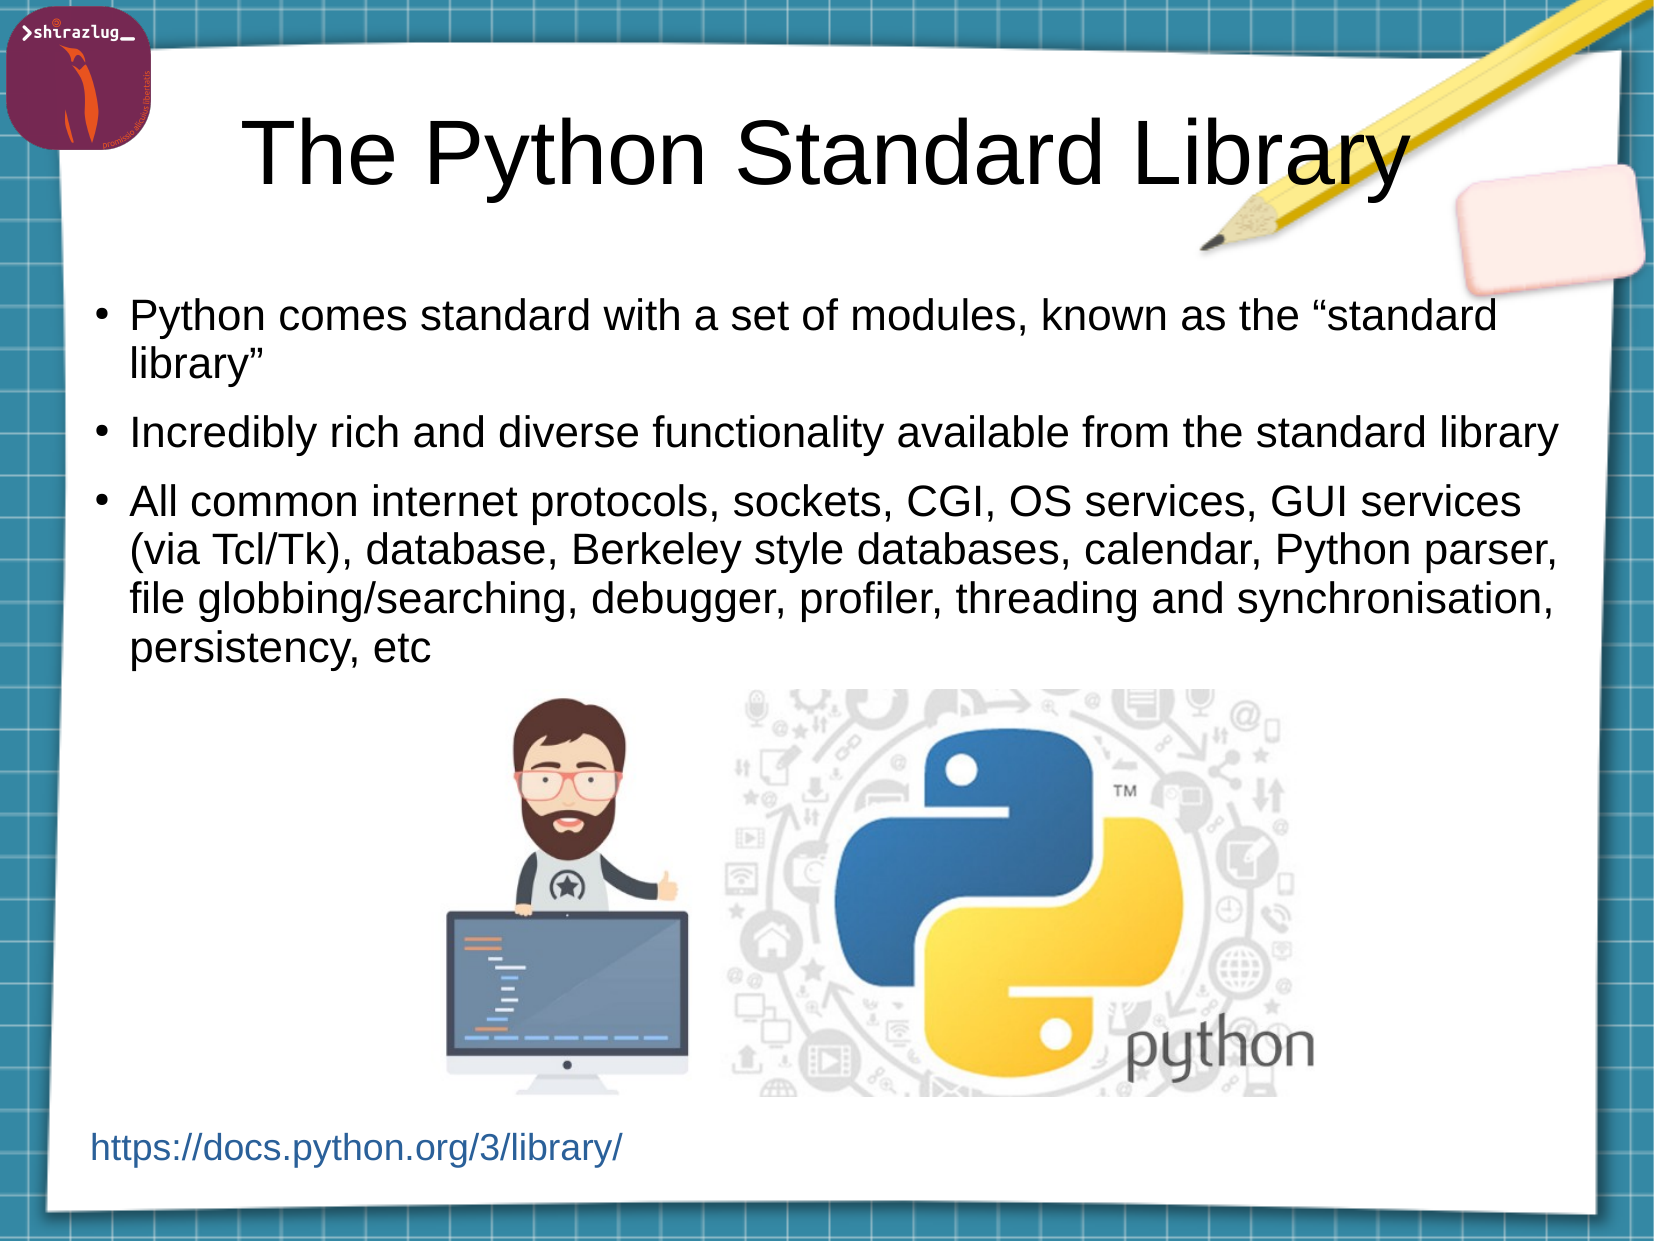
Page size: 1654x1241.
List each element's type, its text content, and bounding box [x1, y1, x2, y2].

text_box https://docs.python.org/3/library/ [75, 1118, 874, 1189]
list Python comes standard with a set of modules, known as the “standard library” Incredibly rich and diverse functionality available from the standard library All common internet protocols, sockets, CGI, OS services, GUI services (via Tcl/Tk), database, Berkeley style databases, calendar, Python parser, file globbing/searching, debugger, profiler, threading and synchronisation, persistency, etc [82, 290, 1571, 721]
picture [0, 0, 1654, 1241]
title The Python Standard Library [82, 49, 1571, 257]
